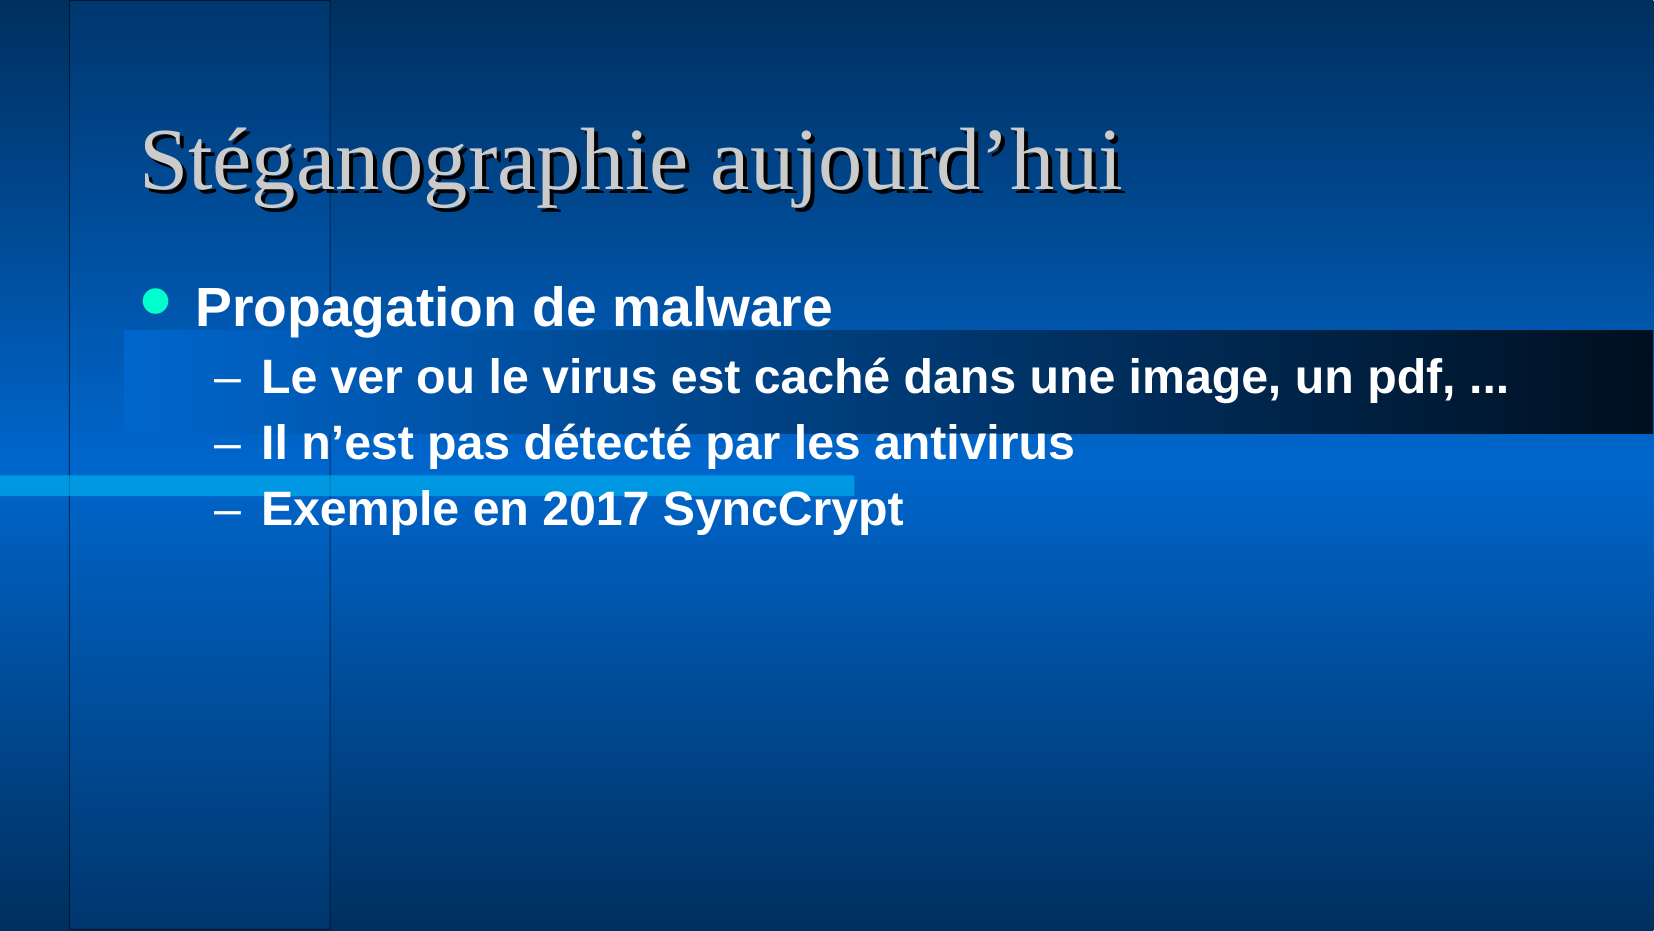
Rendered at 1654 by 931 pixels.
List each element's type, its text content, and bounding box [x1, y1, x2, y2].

list Propagation de malware Le ver ou le virus est caché dans une image, un pdf, ... Il n’est pas détecté par les antivirus Exemple en 2017 SyncCrypt [124, 268, 1530, 827]
title Stéganographie aujourd’hui [124, 82, 1530, 238]
